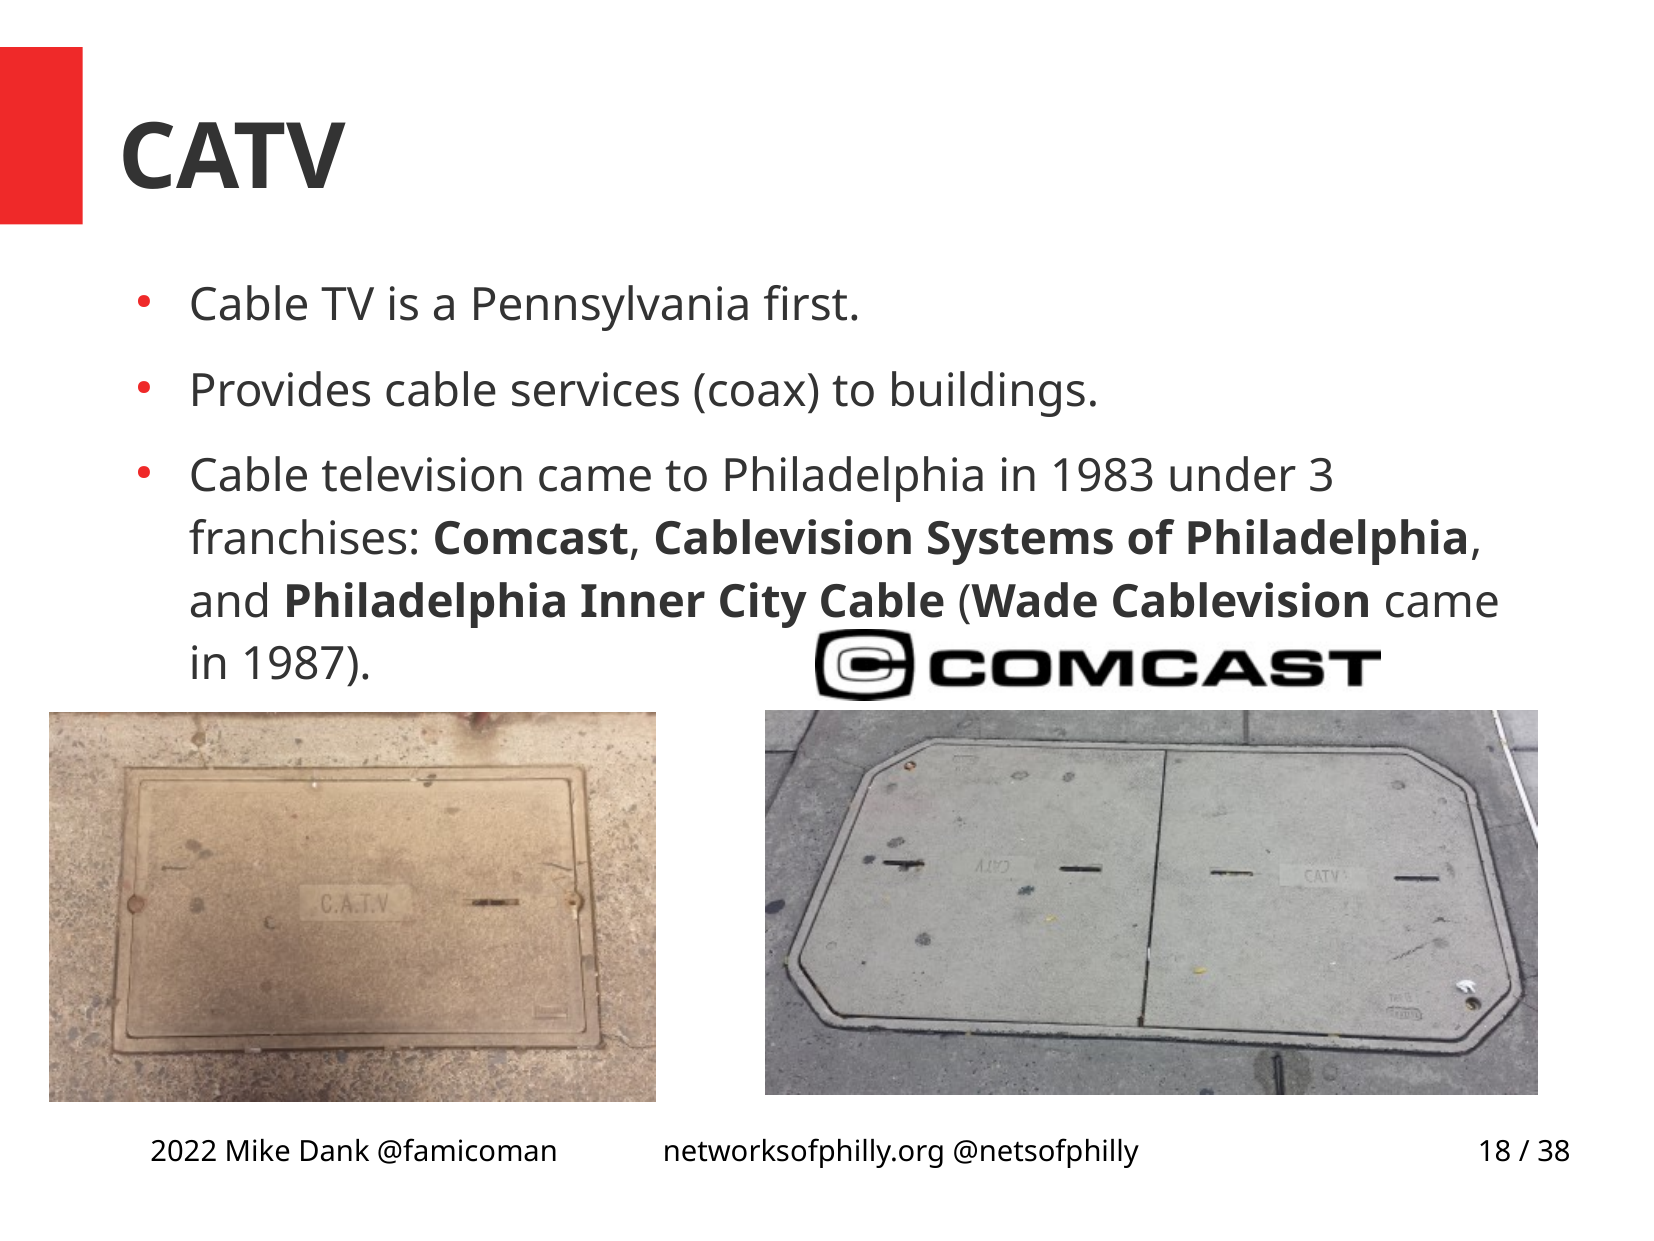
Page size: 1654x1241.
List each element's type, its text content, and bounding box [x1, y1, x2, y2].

title CATV [118, 49, 1571, 257]
picture [765, 710, 1538, 1096]
picture [815, 629, 1381, 701]
list Cable TV is a Pennsylvania first. Provides cable services (coax) to buildings. Cable television came to Philadelphia in 1983 under 3 franchises: Comcast, Cablevision Systems of Philadelphia, and Philadelphia Inner City Cable (Wade Cablevision came in 1987). [118, 271, 1536, 991]
picture [49, 712, 656, 1102]
